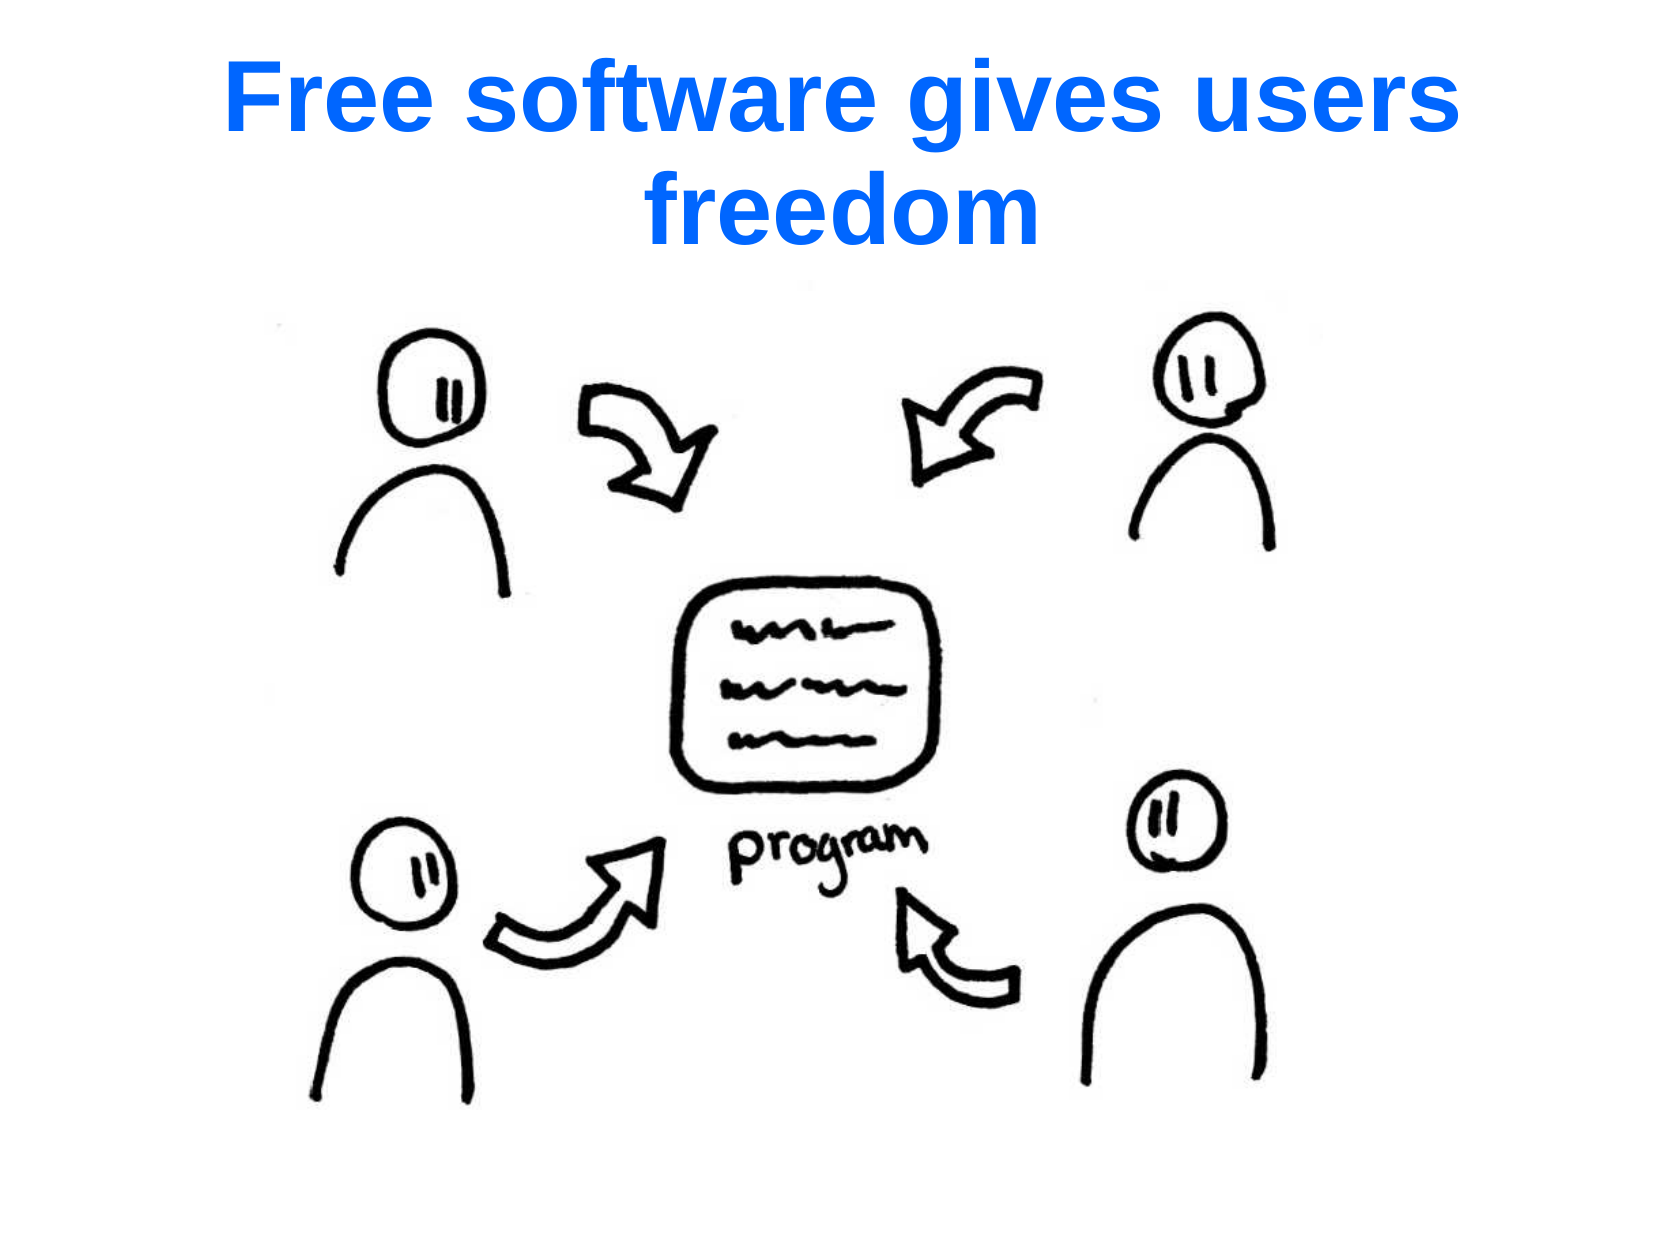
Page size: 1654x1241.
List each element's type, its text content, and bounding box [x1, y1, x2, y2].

picture [264, 280, 1323, 1125]
title Free software gives users freedom [33, 28, 1654, 278]
